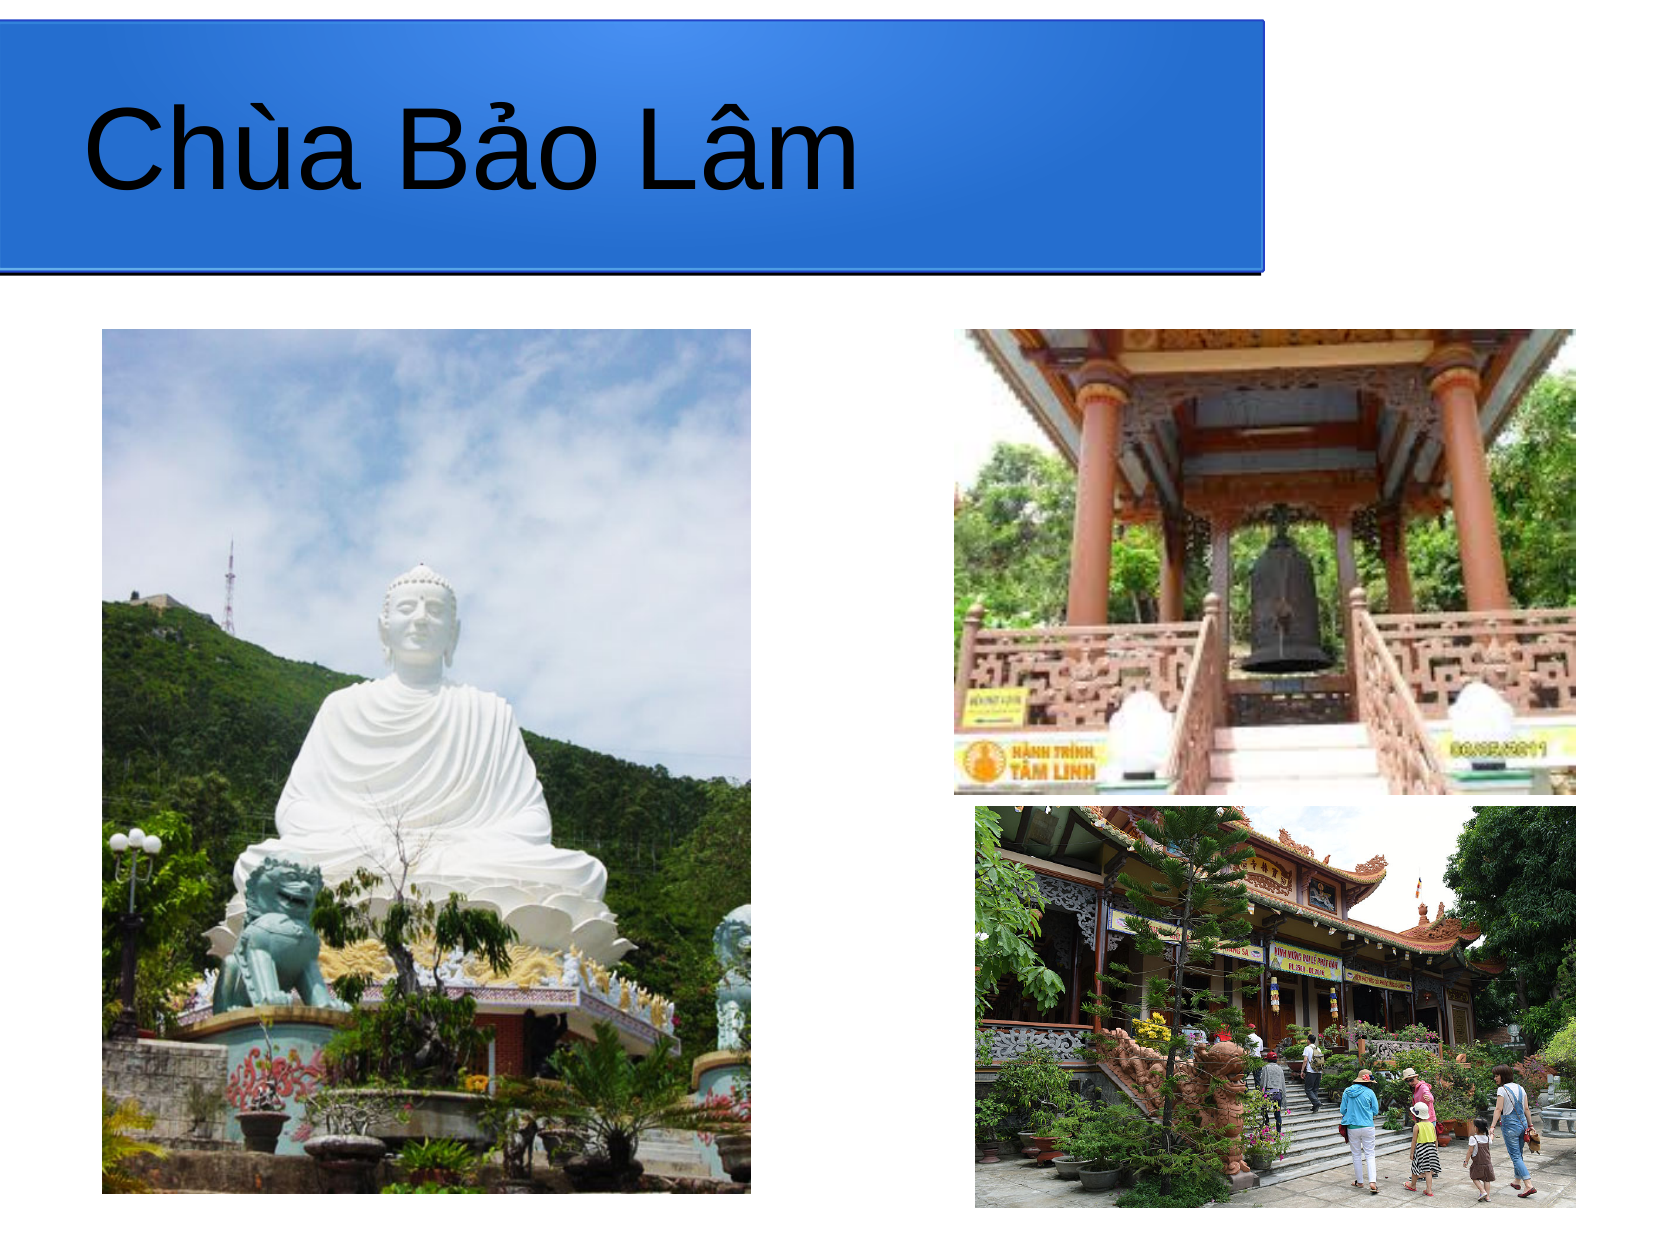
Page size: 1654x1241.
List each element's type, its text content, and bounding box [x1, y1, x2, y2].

picture [975, 806, 1576, 1208]
picture [102, 329, 751, 1194]
picture [954, 329, 1576, 796]
title Chùa Bảo Lâm [82, 47, 1235, 252]
